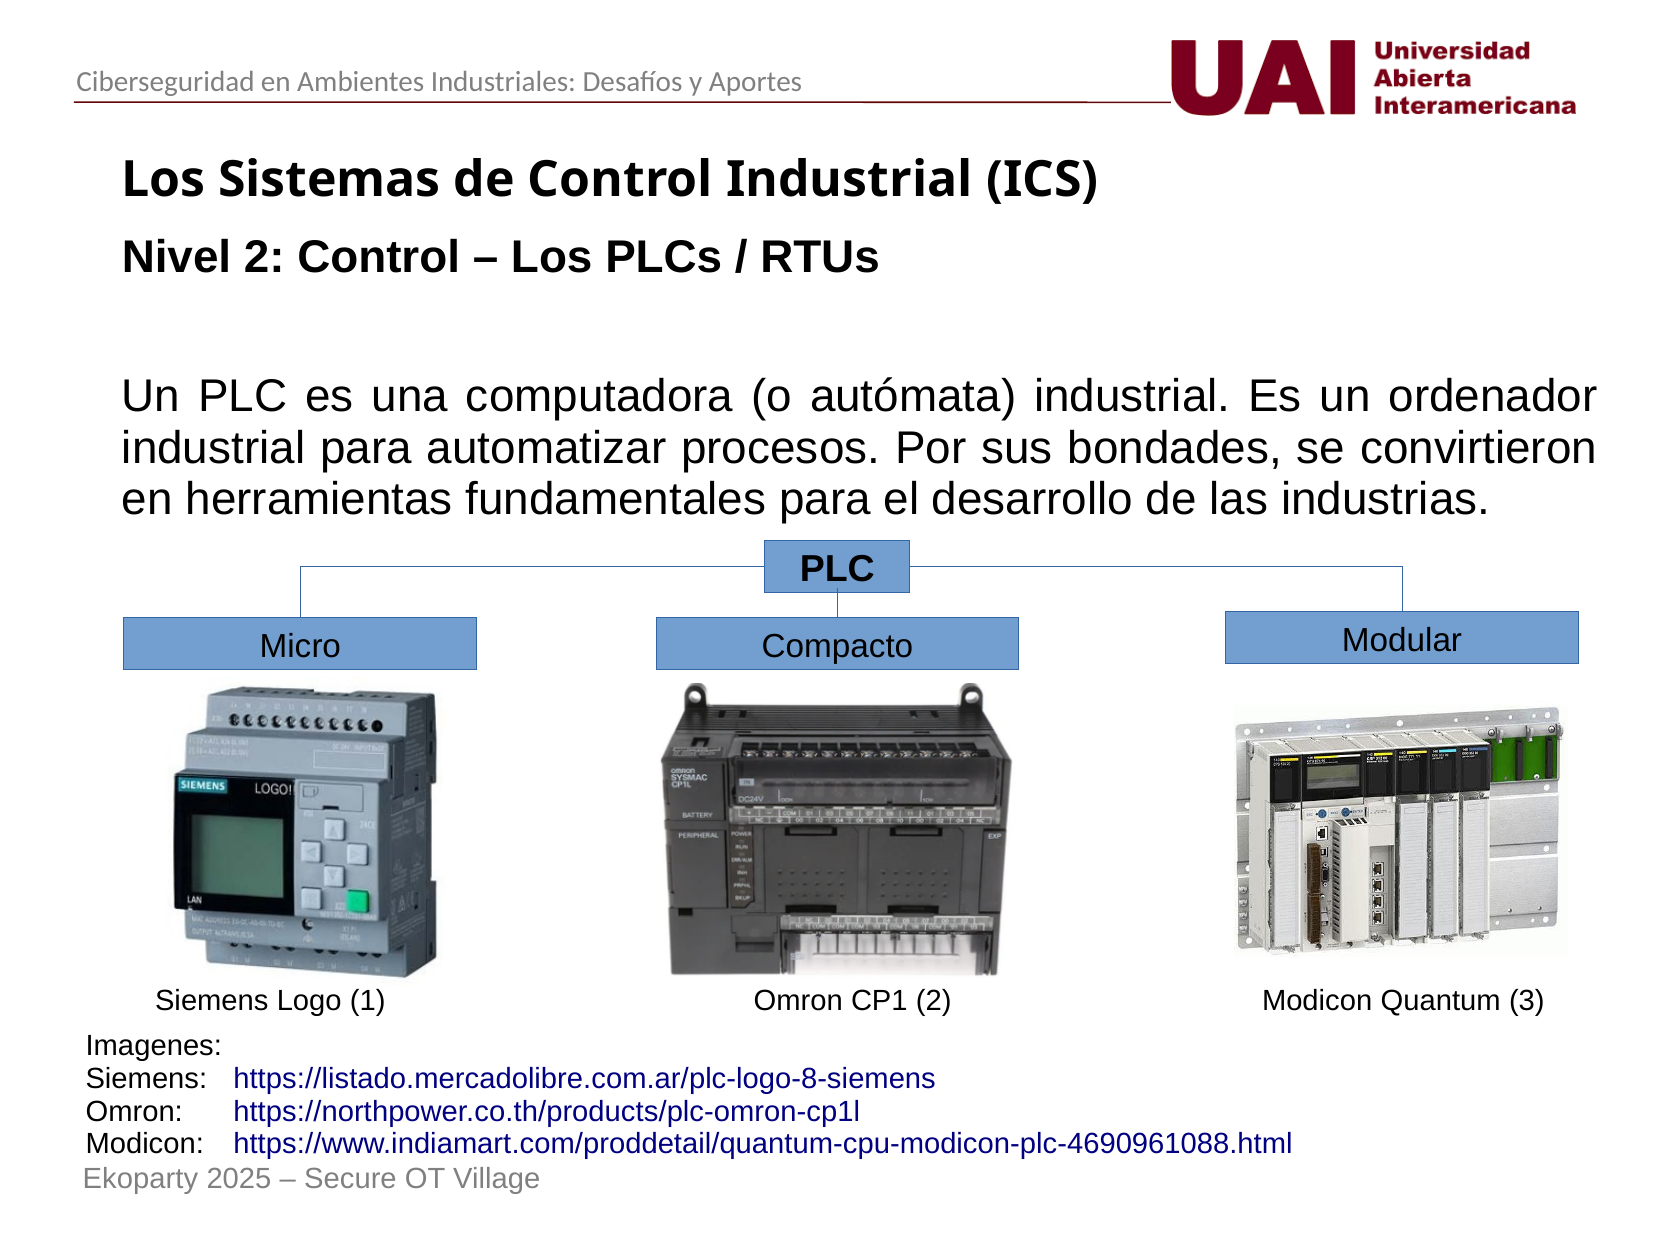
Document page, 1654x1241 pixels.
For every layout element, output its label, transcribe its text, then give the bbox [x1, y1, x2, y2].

text_box PLC [764, 540, 910, 593]
text_box Micro [123, 617, 477, 670]
picture [1234, 664, 1568, 976]
picture [659, 683, 1017, 979]
text_box Los Sistemas de Control Industrial (ICS) [106, 135, 1114, 220]
text_box Nivel 2: Control – Los PLCs / RTUs Un PLC es una computadora (o autómata) industrial. Es un ordenador industrial para automatizar procesos. Por sus bondades, se convirtieron en herramientas fundamentales para el desarrollo de las industrias. [107, 223, 1614, 1122]
text_box Siemens Logo (1) Omron CP1 (2) Modicon Quantum (3) [132, 976, 1568, 1024]
text_box Modular [1225, 611, 1579, 664]
picture [1171, 40, 1577, 116]
text_box Imagenes: Siemens: https://listado.mercadolibre.com.ar/plc-logo-8-siemens Omron: https://northpower.co.th/products/plc-omron-cp1l Modicon: https://www.indiamart.com/proddetail/quantum-cpu-modicon-plc-4690961088.html [70, 1021, 1317, 1168]
picture [135, 676, 447, 976]
text_box Compacto [656, 617, 1019, 670]
